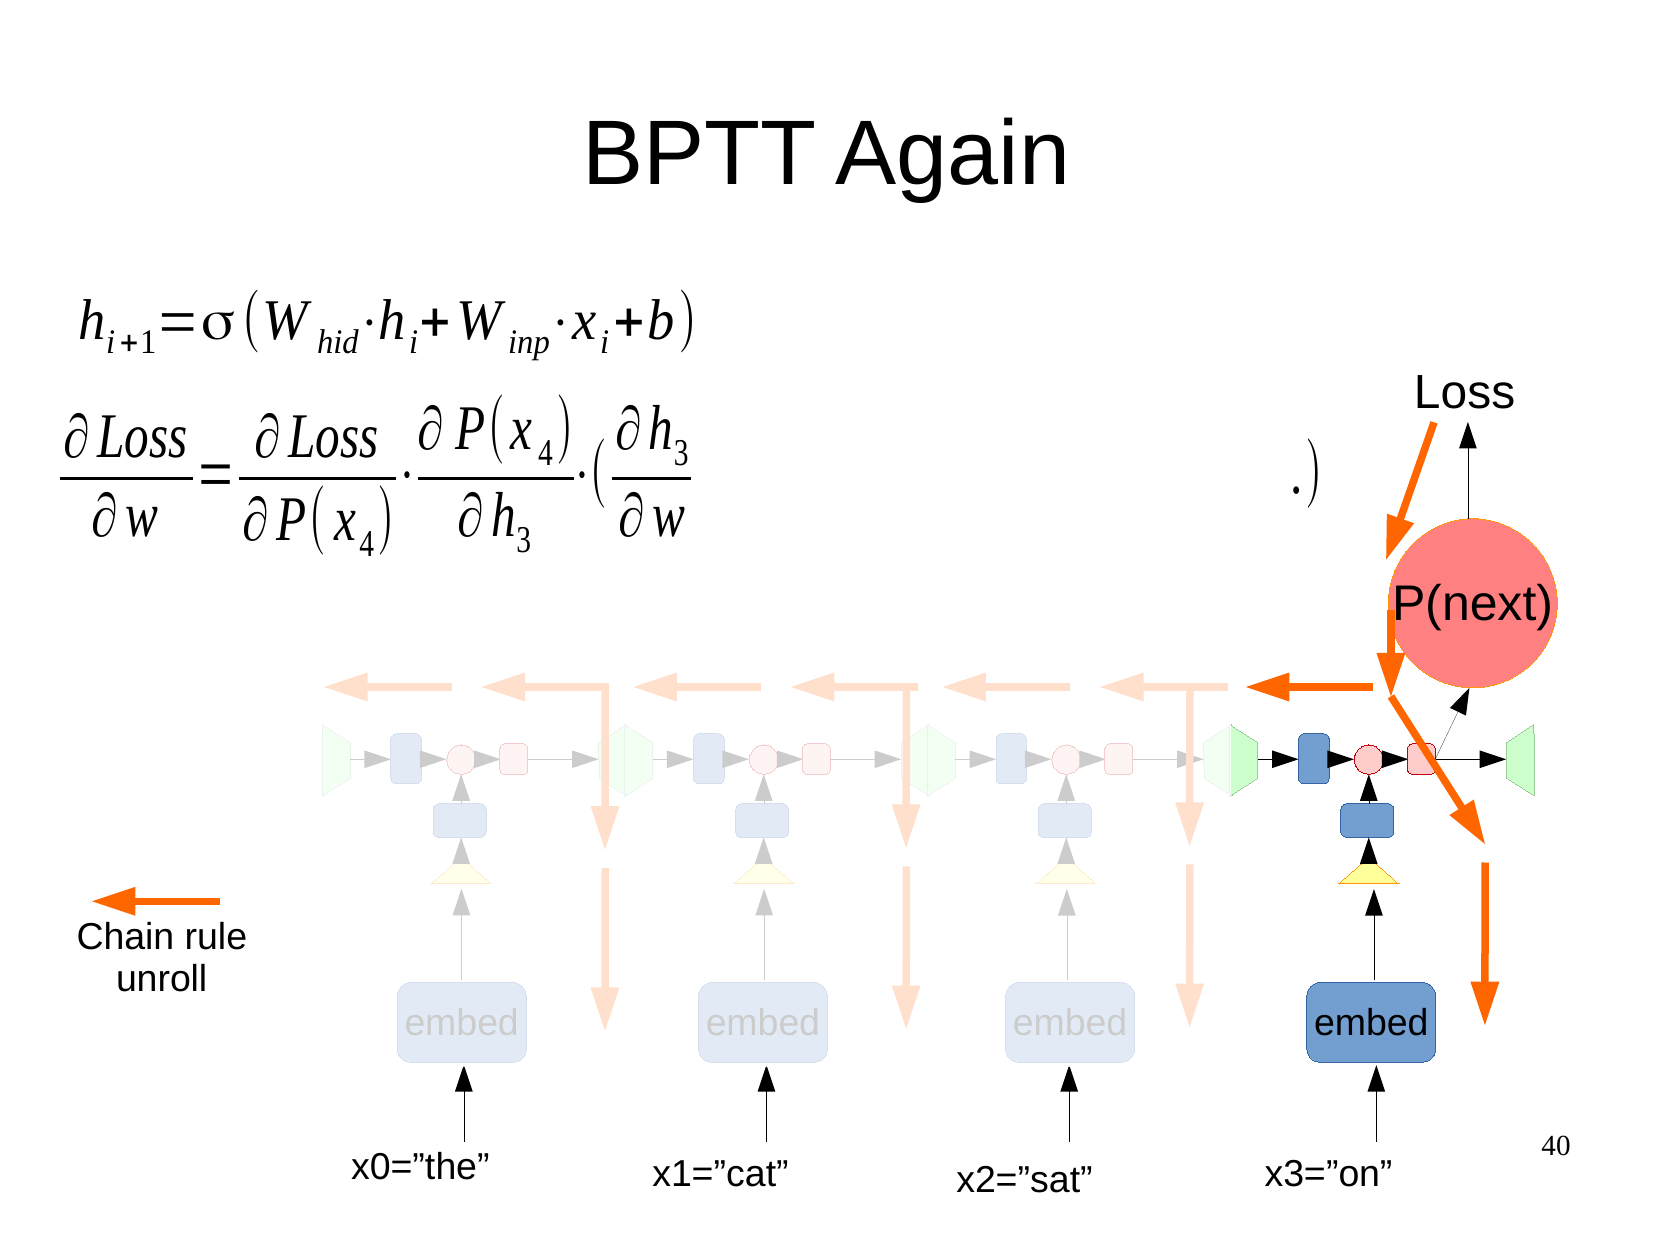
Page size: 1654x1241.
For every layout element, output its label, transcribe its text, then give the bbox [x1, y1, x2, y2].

text_box [1354, 744, 1381, 775]
text_box Chain rule unroll [61, 908, 262, 1007]
picture [1393, 655, 1468, 755]
chart [45, 389, 695, 564]
text_box [1298, 733, 1330, 784]
chart [1287, 389, 1334, 564]
title BPTT Again [82, 49, 1571, 257]
text_box x0=”the” [336, 1138, 546, 1196]
text_box [1340, 803, 1394, 838]
chart [65, 285, 711, 361]
text_box P(next) [1388, 518, 1558, 688]
text_box x1=”cat” [637, 1144, 847, 1202]
text_box Loss [1399, 357, 1531, 447]
text_box [1407, 743, 1434, 775]
text_box [1338, 864, 1400, 884]
text_box [1426, 743, 1436, 757]
picture [1395, 639, 1403, 652]
text_box [1231, 724, 1258, 796]
text_box x3=”on” [1249, 1144, 1464, 1202]
text_box x2=”sat” [941, 1150, 1168, 1208]
text_box [1506, 724, 1535, 796]
text_box embed [1306, 982, 1436, 1063]
picture [160, 378, 1592, 1068]
